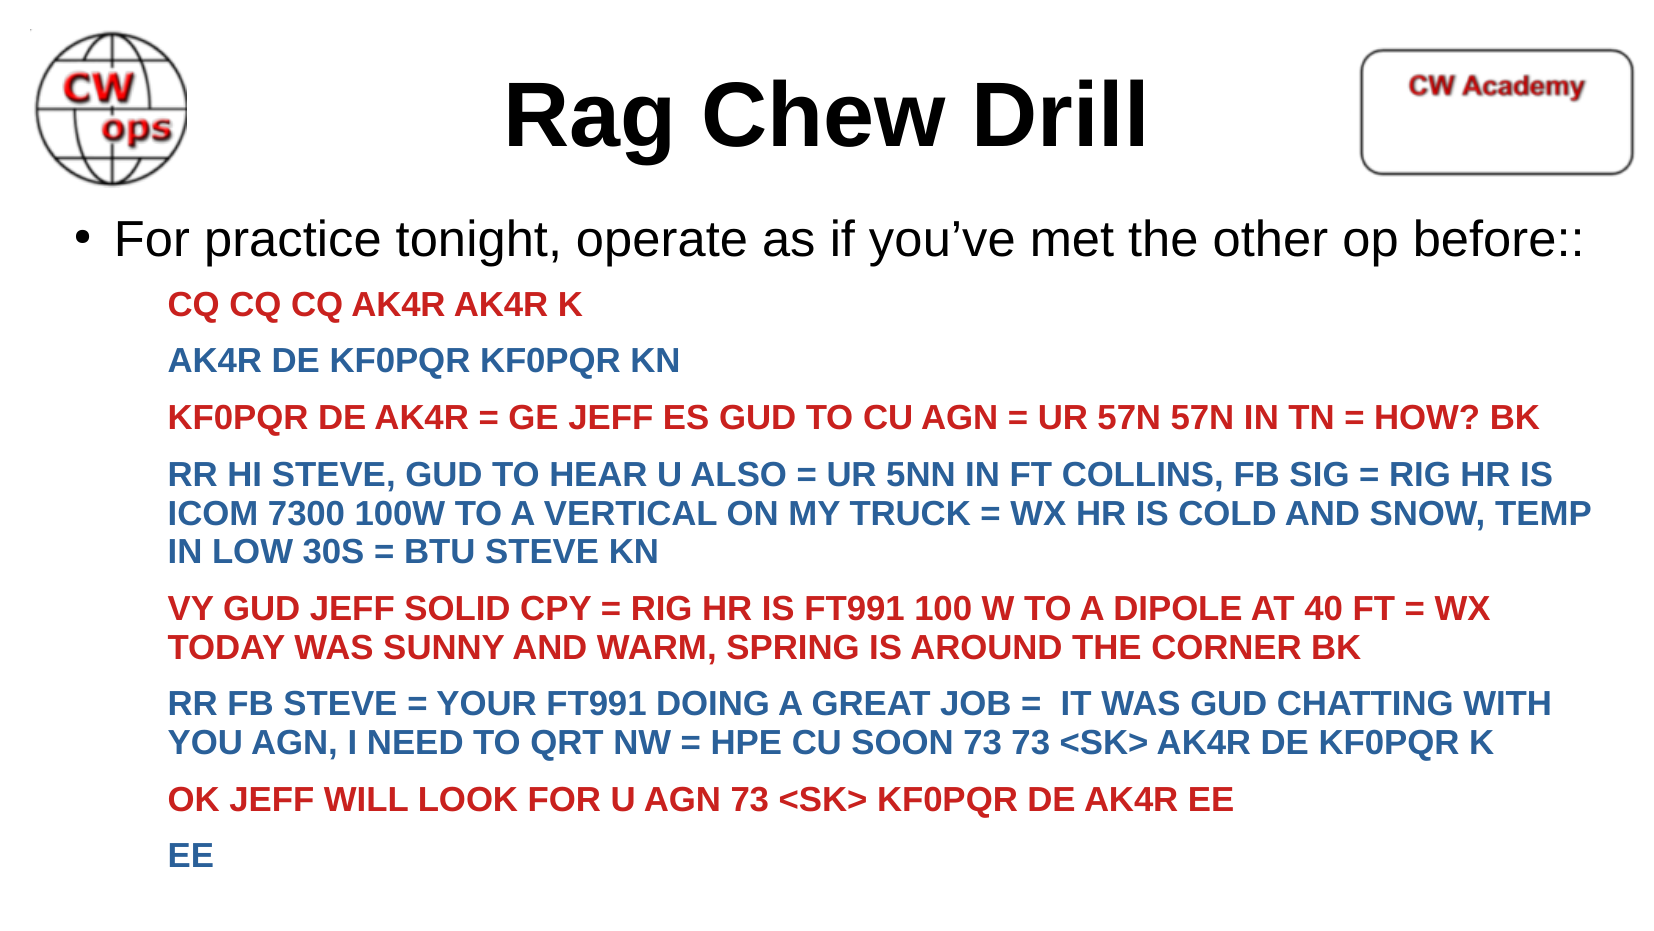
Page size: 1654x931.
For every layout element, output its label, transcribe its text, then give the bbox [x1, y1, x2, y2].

picture [1571, 37, 1640, 186]
picture [30, 29, 187, 194]
list For practice tonight, operate as if you’ve met the other op before:: CQ CQ CQ AK4R AK4R K AK4R DE KF0PQR KF0PQR KN KF0PQR DE AK4R = GE JEFF ES GUD TO CU AGN = UR 57N 57N IN TN = HOW? BK RR HI STEVE, GUD TO HEAR U ALSO = UR 5NN IN FT COLLINS, FB SIG = RIG HR IS ICOM 7300 100W TO A VERTICAL ON MY TRUCK = WX HR IS COLD AND SNOW, TEMP IN LOW 30S = BTU STEVE KN VY GUD JEFF SOLID CPY = RIG HR IS FT991 100 W TO A DIPOLE AT 40 FT = WX TODAY WAS SUNNY AND WARM, SPRING IS AROUND THE CORNER BK RR FB STEVE = YOUR FT991 DOING A GREAT JOB = IT WAS GUD CHATTING WITH YOU AGN, I NEED TO QRT NW = HPE CU SOON 73 73 <SK> AK4R DE KF0PQR K OK JEFF WILL LOOK FOR U AGN 73 <SK> KF0PQR DE AK4R EE EE [60, 210, 1609, 912]
title Rag Chew Drill [82, 37, 1571, 193]
